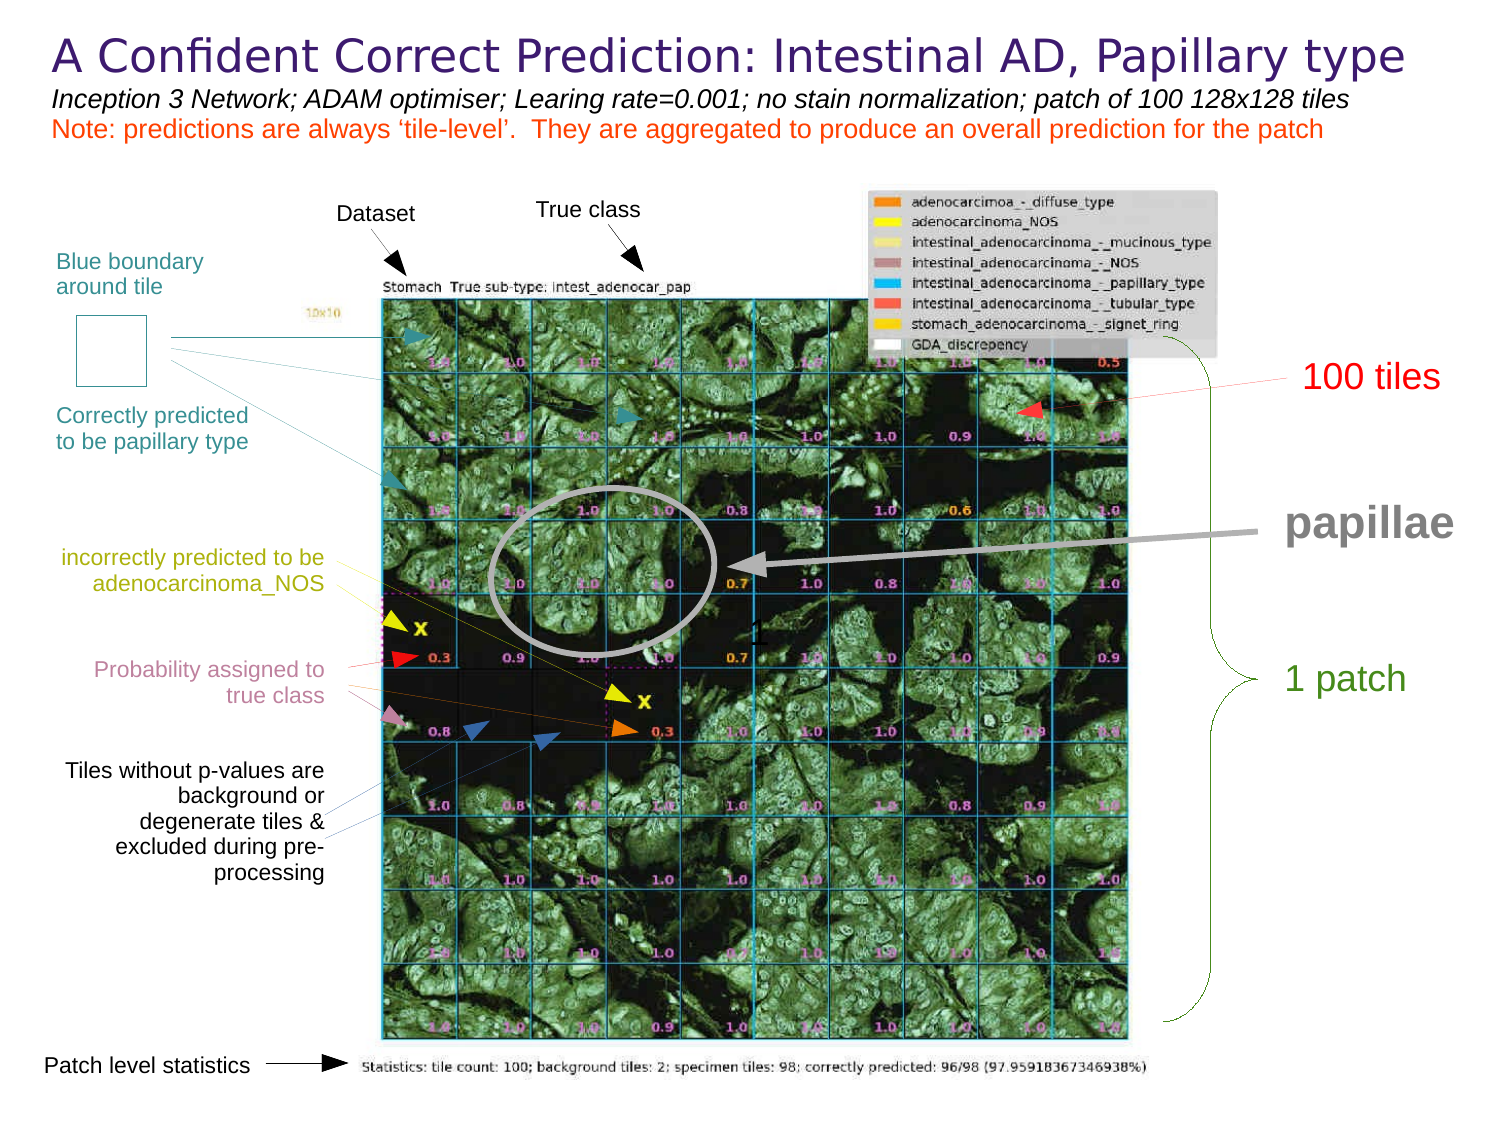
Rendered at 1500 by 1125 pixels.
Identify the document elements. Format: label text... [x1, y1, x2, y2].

text_box papillae [1269, 490, 1483, 562]
text_box [76, 315, 147, 387]
picture [340, 742, 454, 831]
text_box Dataset [229, 193, 431, 241]
text_box True class [454, 188, 656, 237]
text_box 1 patch [1269, 649, 1459, 709]
text_box 100 tiles [1287, 348, 1471, 448]
text_box Blue boundary around tile [41, 241, 277, 308]
text_box Patch level statistics [17, 1045, 266, 1087]
text_box Correctly predicted to be papillary type [41, 395, 277, 462]
title A Confident Correct Prediction: Intestinal AD, Papillary type Inception 3 Network; ADAM optimiser; Learing rate=0.001; no stain normalization; patch of 100 128x128 tiles Note: predictions are always ‘tile-level’. They are aggregated to produce an overall prediction for the patch [51, 23, 1441, 145]
picture [301, 183, 1218, 1081]
text_box Tiles without p-values are background or degenerate tiles & excluded during pre-processing [44, 750, 340, 893]
text_box incorrectly predicted to be adenocarcinoma_NOS [44, 537, 340, 604]
text_box Probability assigned to true class [44, 649, 340, 716]
picture [1211, 388, 1218, 531]
